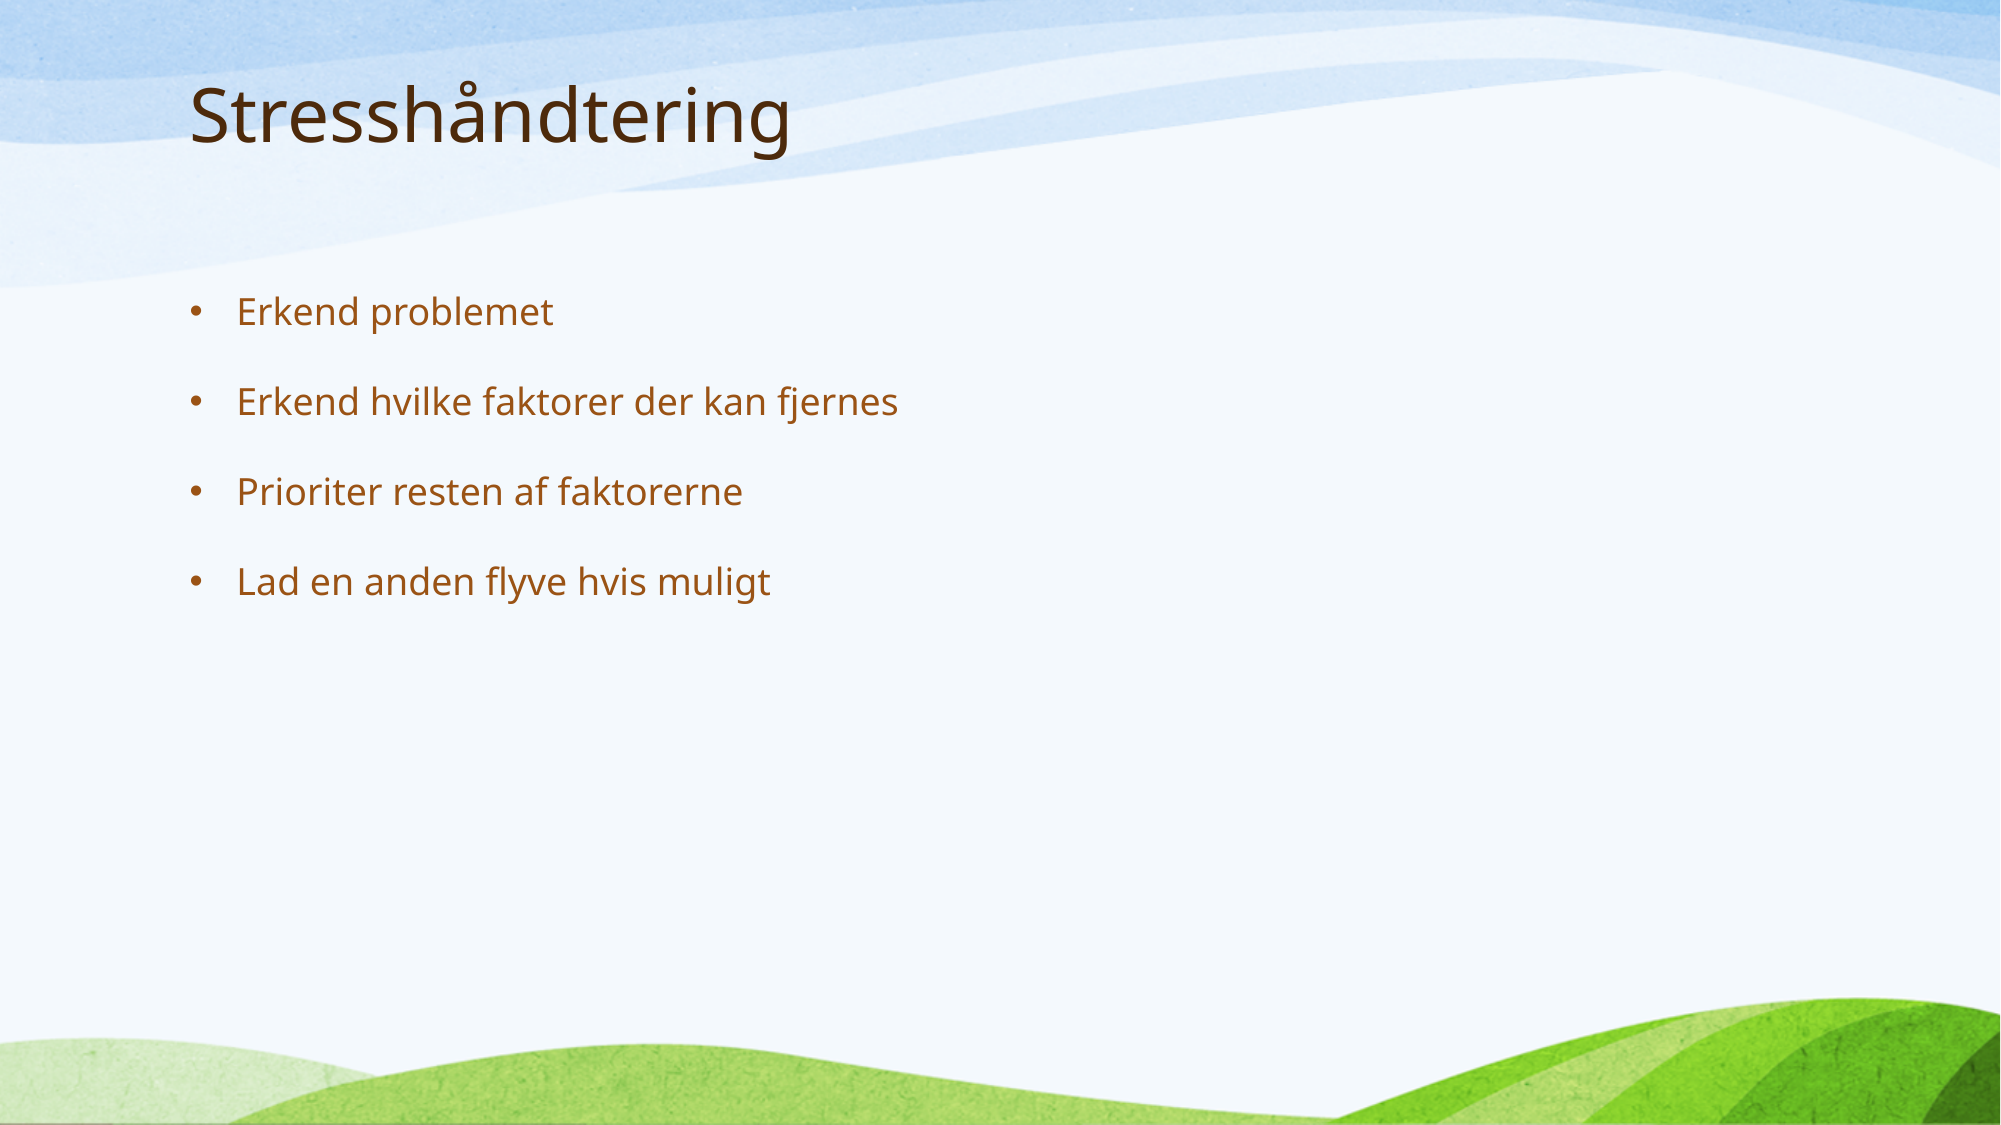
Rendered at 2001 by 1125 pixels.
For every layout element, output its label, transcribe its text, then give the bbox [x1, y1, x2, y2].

picture [0, 0, 2001, 1125]
title Stresshåndtering [174, 50, 1825, 167]
text_box Erkend problemet Erkend hvilke faktorer der kan fjernes Prioriter resten af faktorerne Lad en anden flyve hvis muligt [174, 280, 1293, 611]
